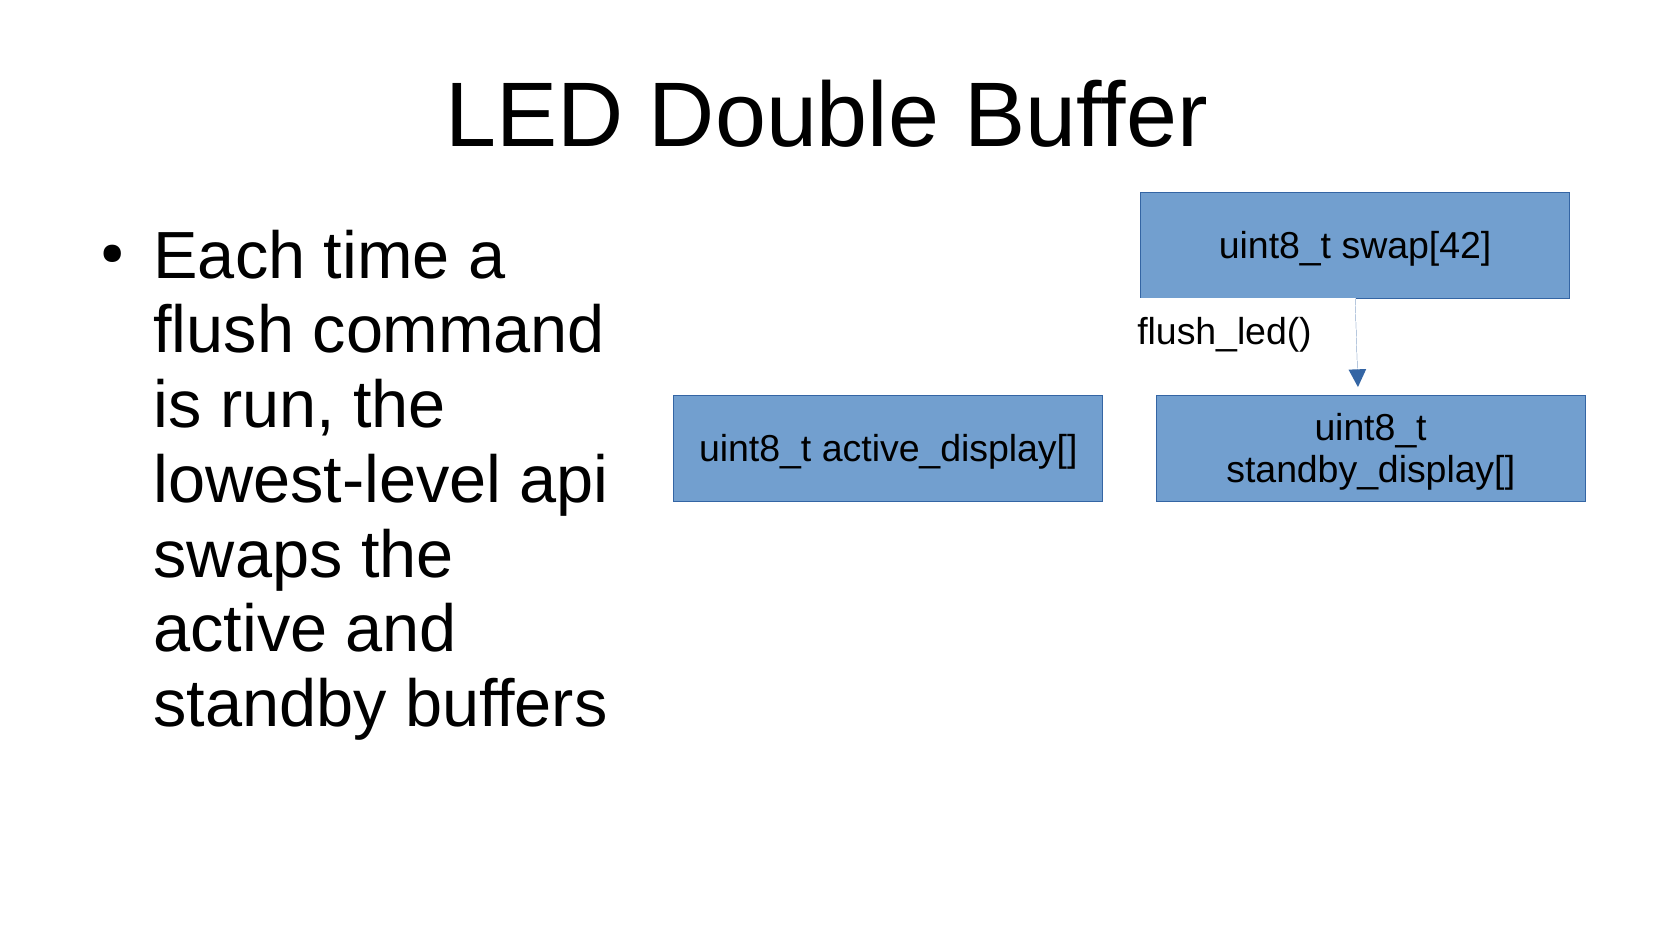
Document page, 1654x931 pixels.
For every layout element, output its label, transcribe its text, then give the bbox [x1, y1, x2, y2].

text_box uint8_t active_display[] [673, 395, 1103, 502]
list Each time a flush command is run, the lowest-level api swaps the active and standby buffers [82, 217, 637, 758]
text_box uint8_t swap[42] [1140, 192, 1570, 299]
text_box flush_led() [1093, 298, 1356, 366]
text_box uint8_t standby_display[] [1156, 395, 1586, 502]
title LED Double Buffer [82, 37, 1571, 193]
